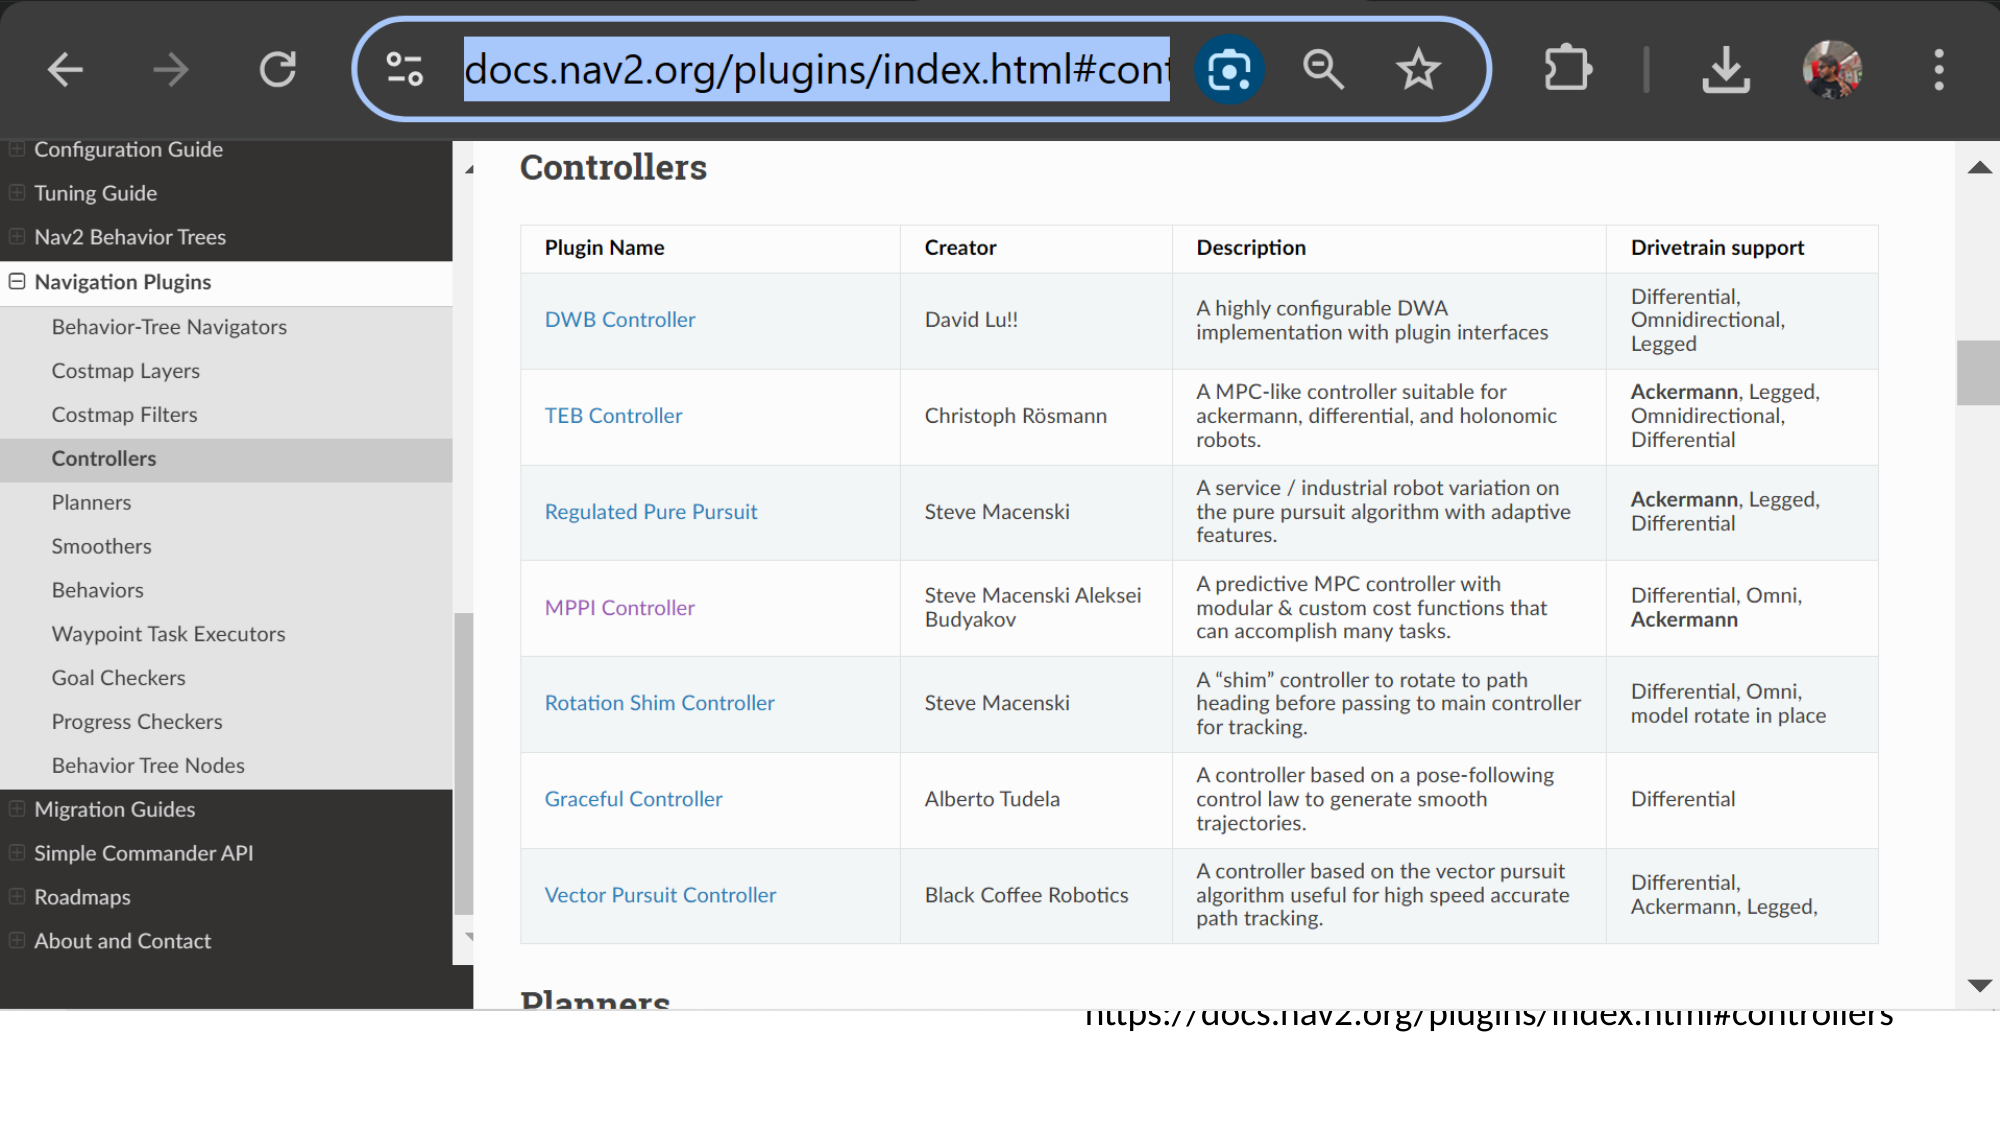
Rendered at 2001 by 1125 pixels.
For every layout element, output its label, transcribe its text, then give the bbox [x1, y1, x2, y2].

text_box https://docs.nav2.org/plugins/index.html#controllers [1070, 1011, 2000, 1041]
picture [0, 0, 2000, 1011]
